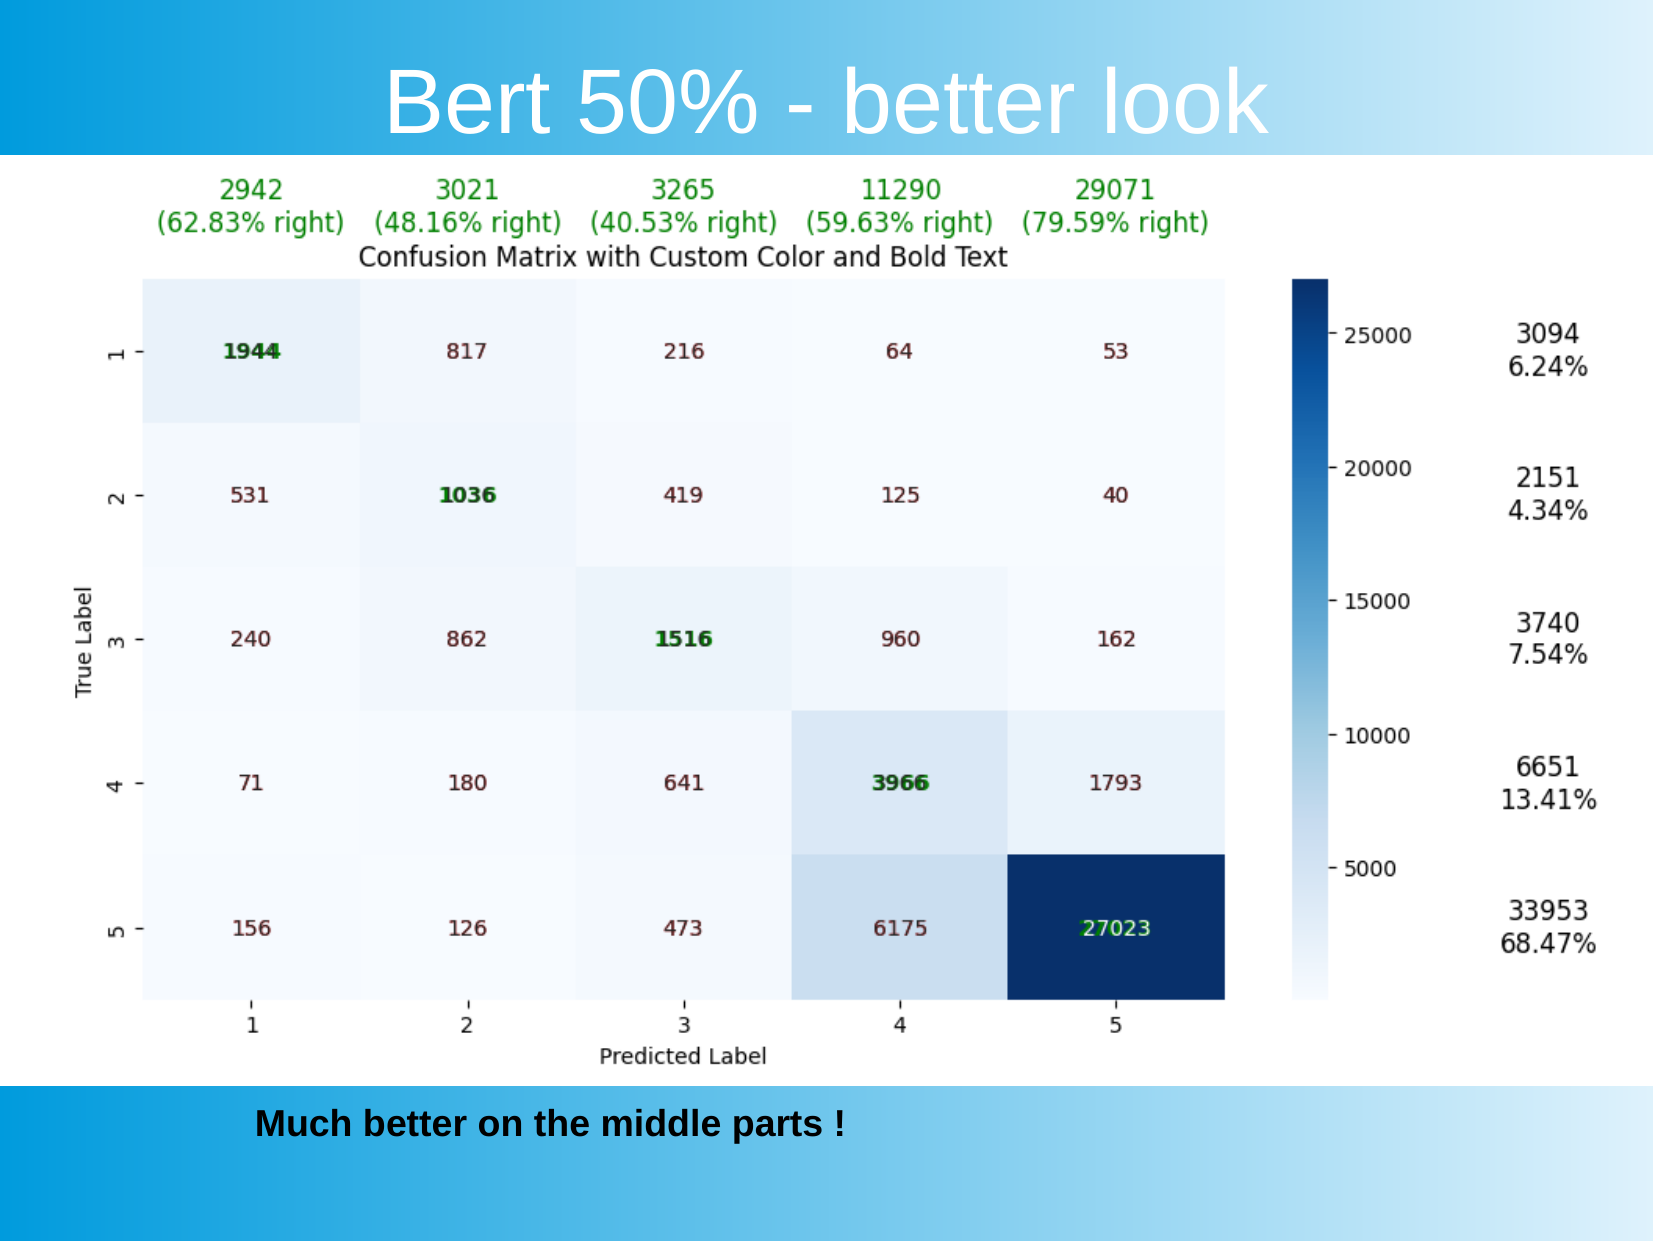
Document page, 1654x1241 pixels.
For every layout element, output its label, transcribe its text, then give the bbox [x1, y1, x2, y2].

text_box Much better on the middle parts ! [240, 1095, 1501, 1152]
picture [60, 162, 1613, 1083]
title Bert 50% - better look [82, 49, 1571, 155]
